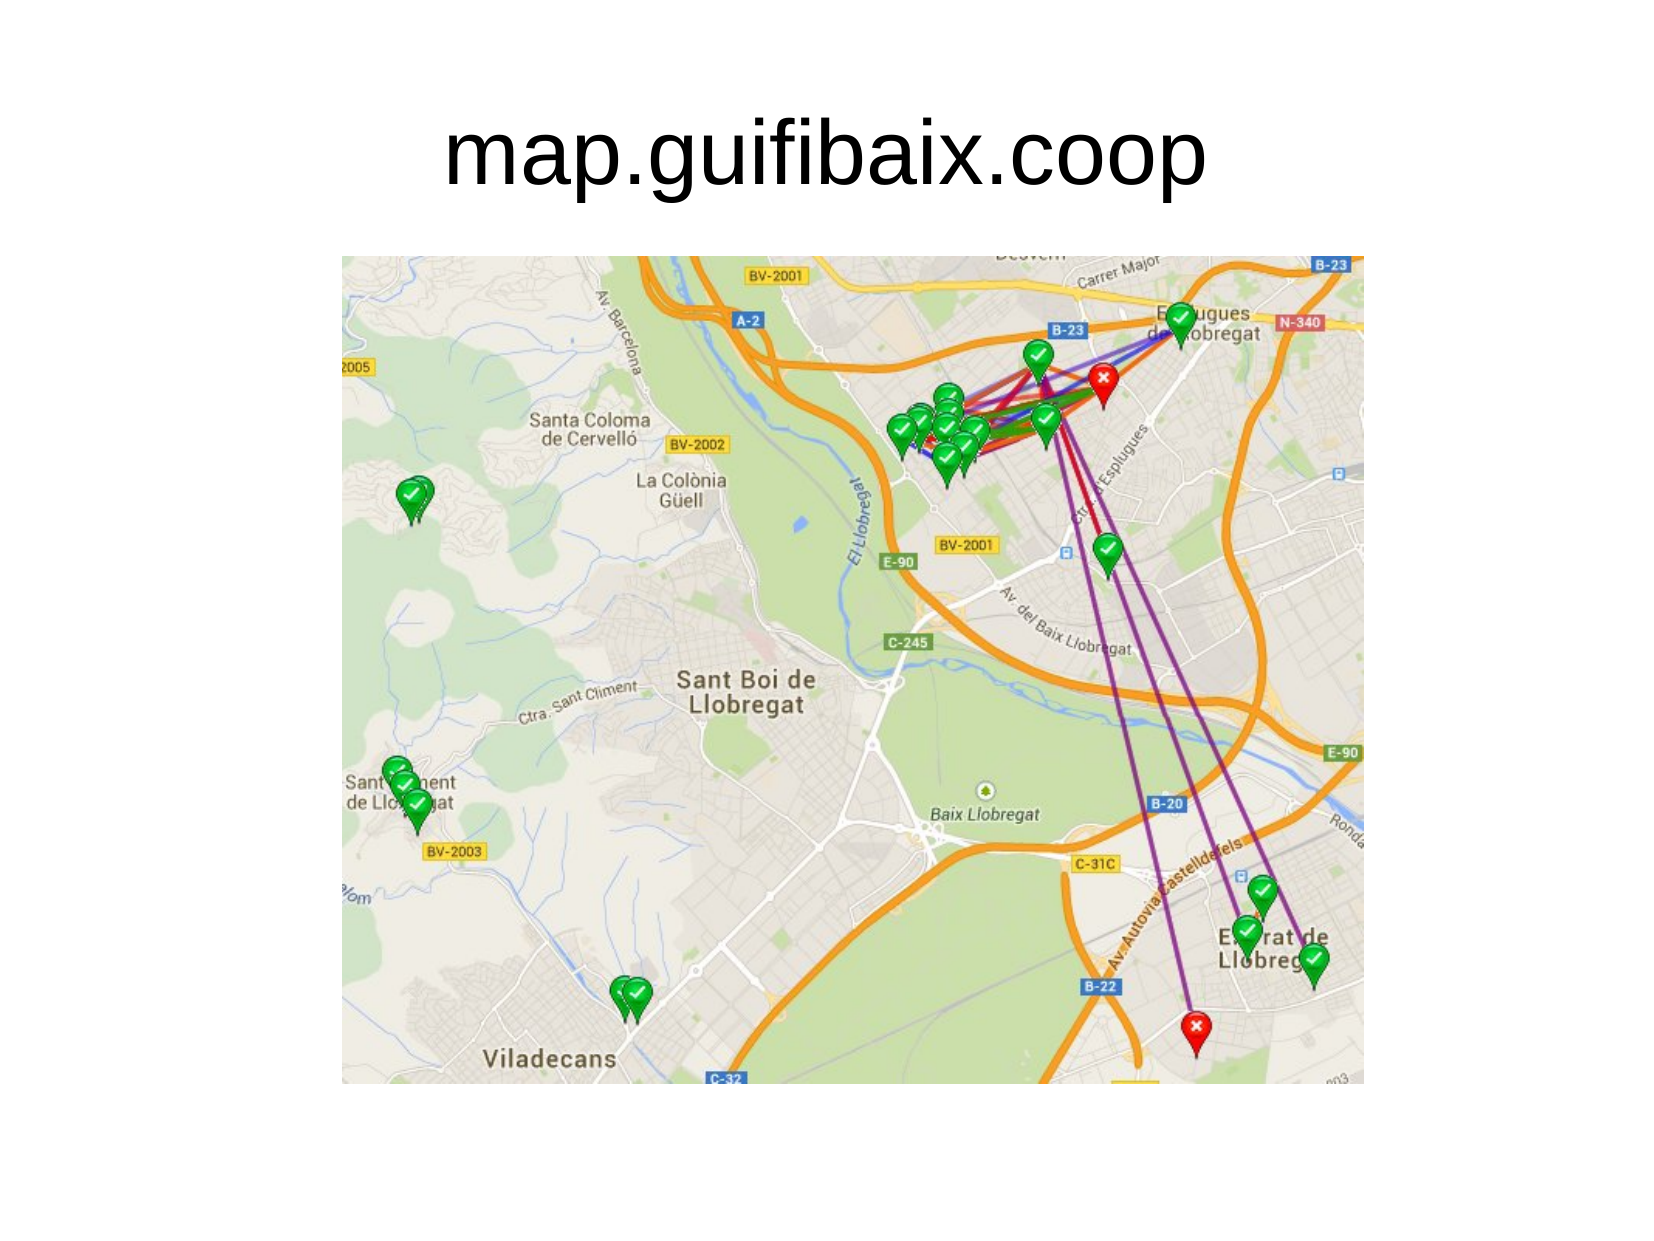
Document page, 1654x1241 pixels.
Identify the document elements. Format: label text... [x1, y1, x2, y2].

title map.guifibaix.coop [82, 49, 1571, 257]
picture [342, 256, 1364, 1084]
